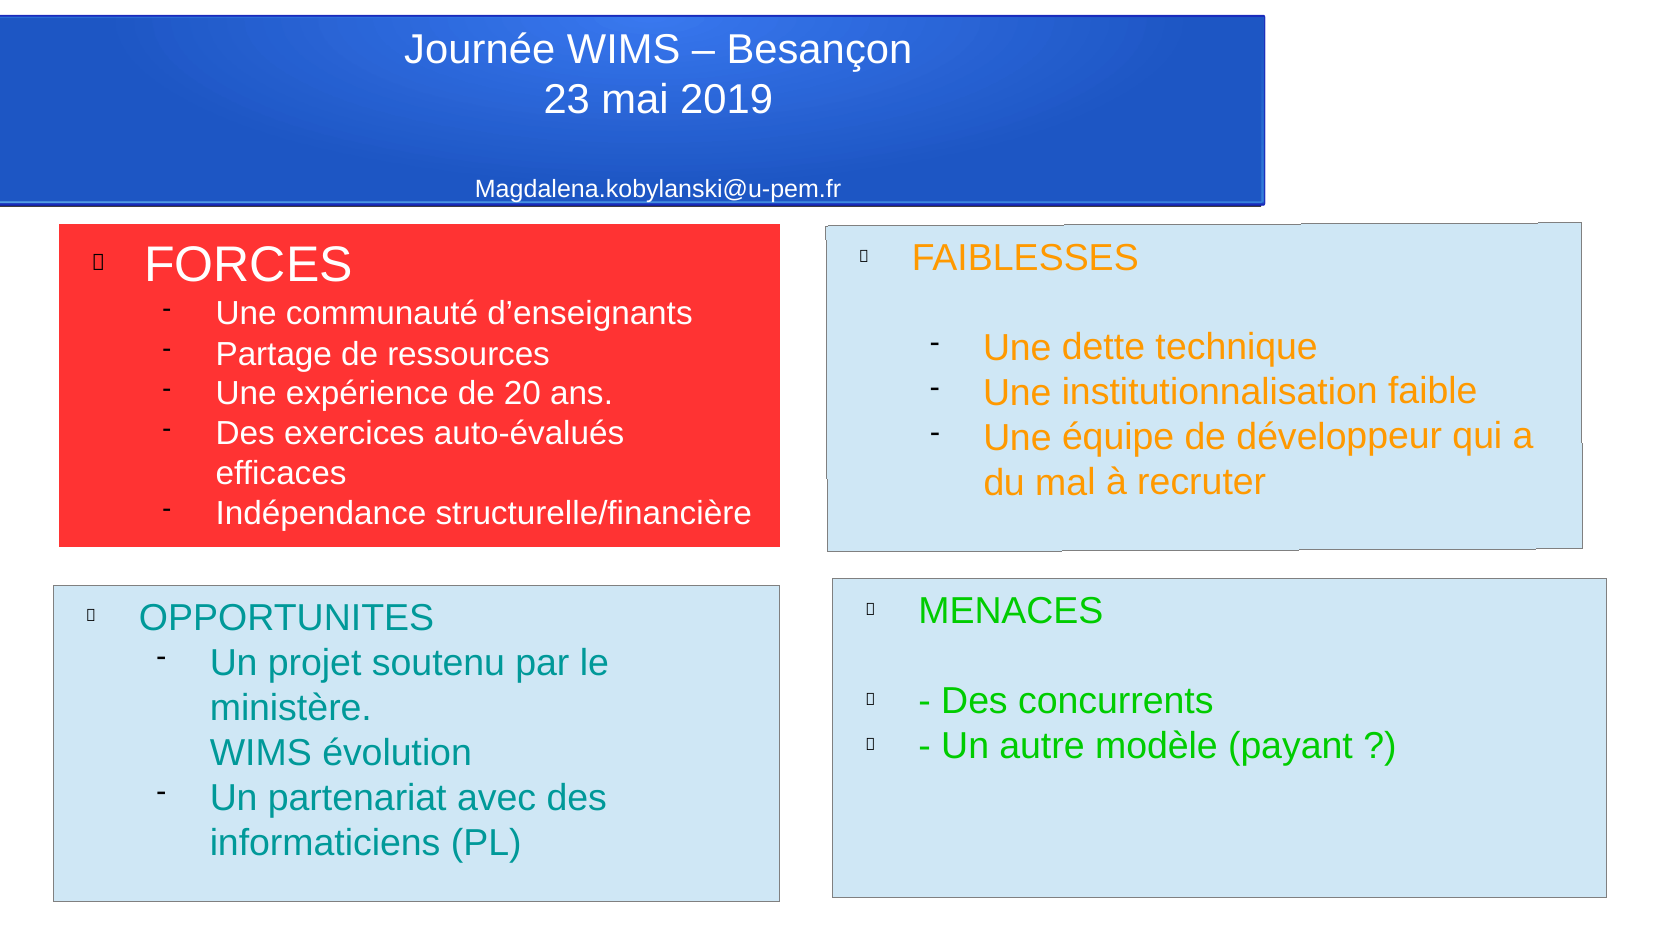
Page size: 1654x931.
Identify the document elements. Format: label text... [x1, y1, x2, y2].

text_box FAIBLESSES Une dette technique Une institutionnalisation faible Une équipe de développeur qui a du mal à recruter [825, 222, 1583, 552]
picture [0, 13, 1269, 211]
text_box FORCES Une communauté d’enseignants Partage de ressources Une expérience de 20 ans. Des exercices auto-évalués efficaces Indépendance structurelle/financière [59, 224, 780, 547]
text_box Journée WIMS – Besançon 23 mai 2019 Magdalena.kobylanski@u-pem.fr [82, 28, 1235, 196]
text_box OPPORTUNITES Un projet soutenu par le ministère. WIMS évolution Un partenariat avec des informaticiens (PL) [53, 585, 780, 902]
text_box MENACES - Des concurrents - Un autre modèle (payant ?) [832, 578, 1607, 898]
